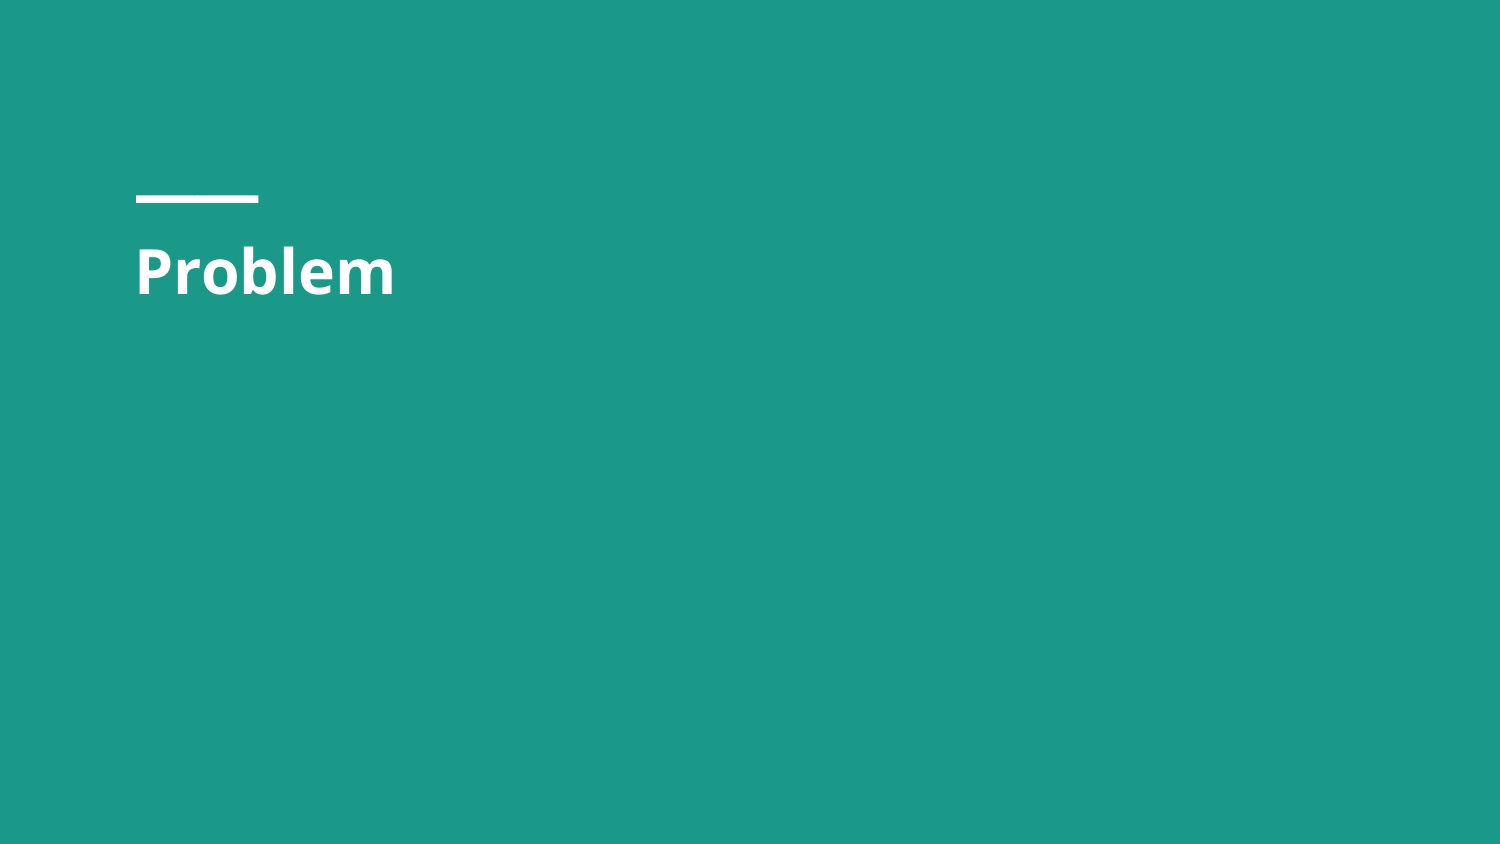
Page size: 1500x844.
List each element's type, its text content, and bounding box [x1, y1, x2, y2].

title Problem [119, 216, 1381, 466]
